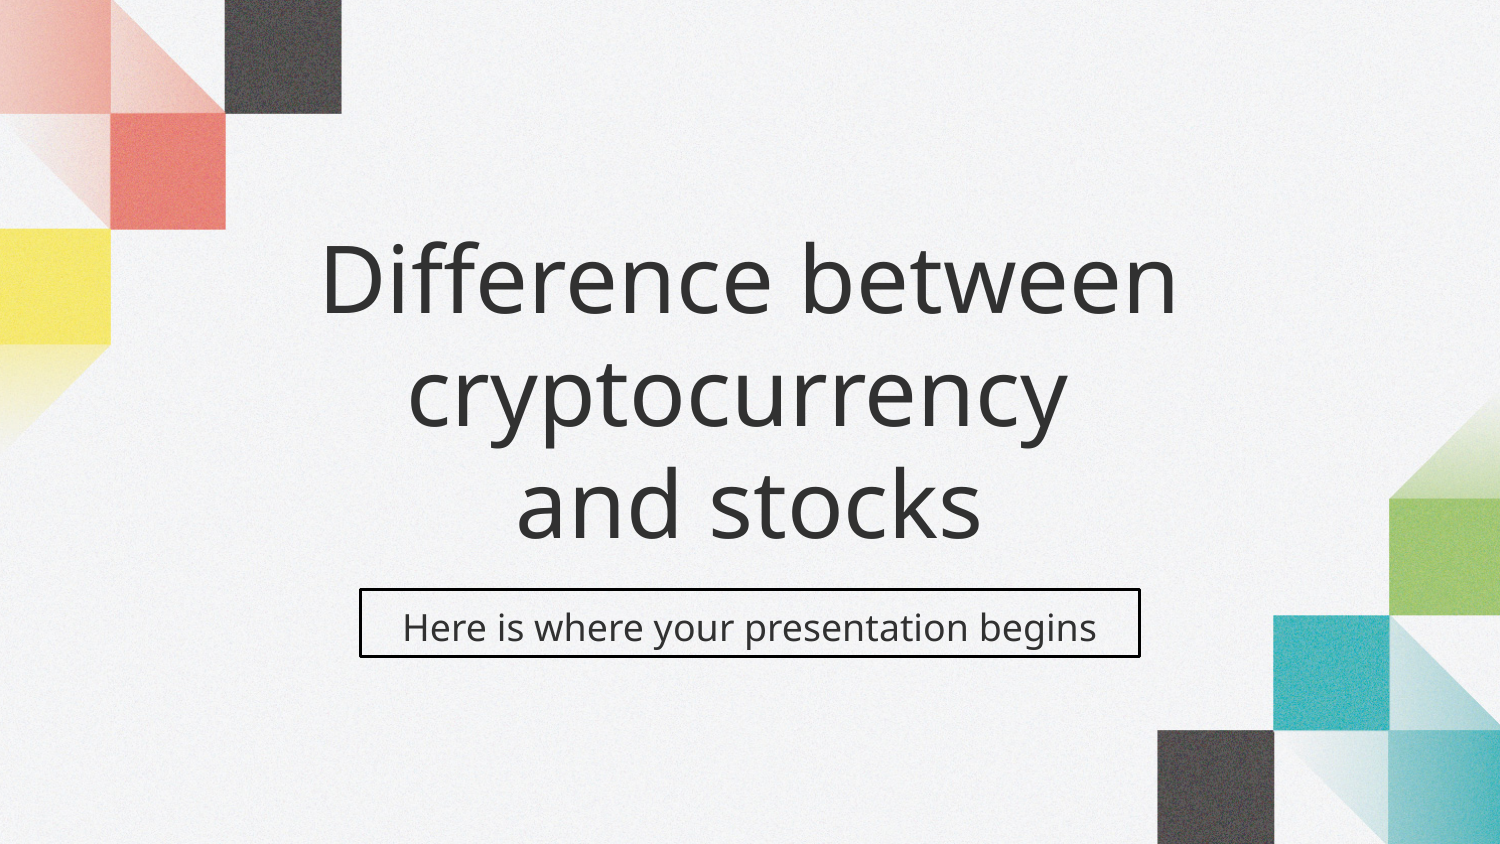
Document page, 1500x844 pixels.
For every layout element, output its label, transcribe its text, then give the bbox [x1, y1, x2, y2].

title Difference between cryptocurrency and stocks [220, 187, 1280, 590]
subtitle Here is where your presentation begins [360, 589, 1140, 657]
picture [0, 0, 1500, 844]
